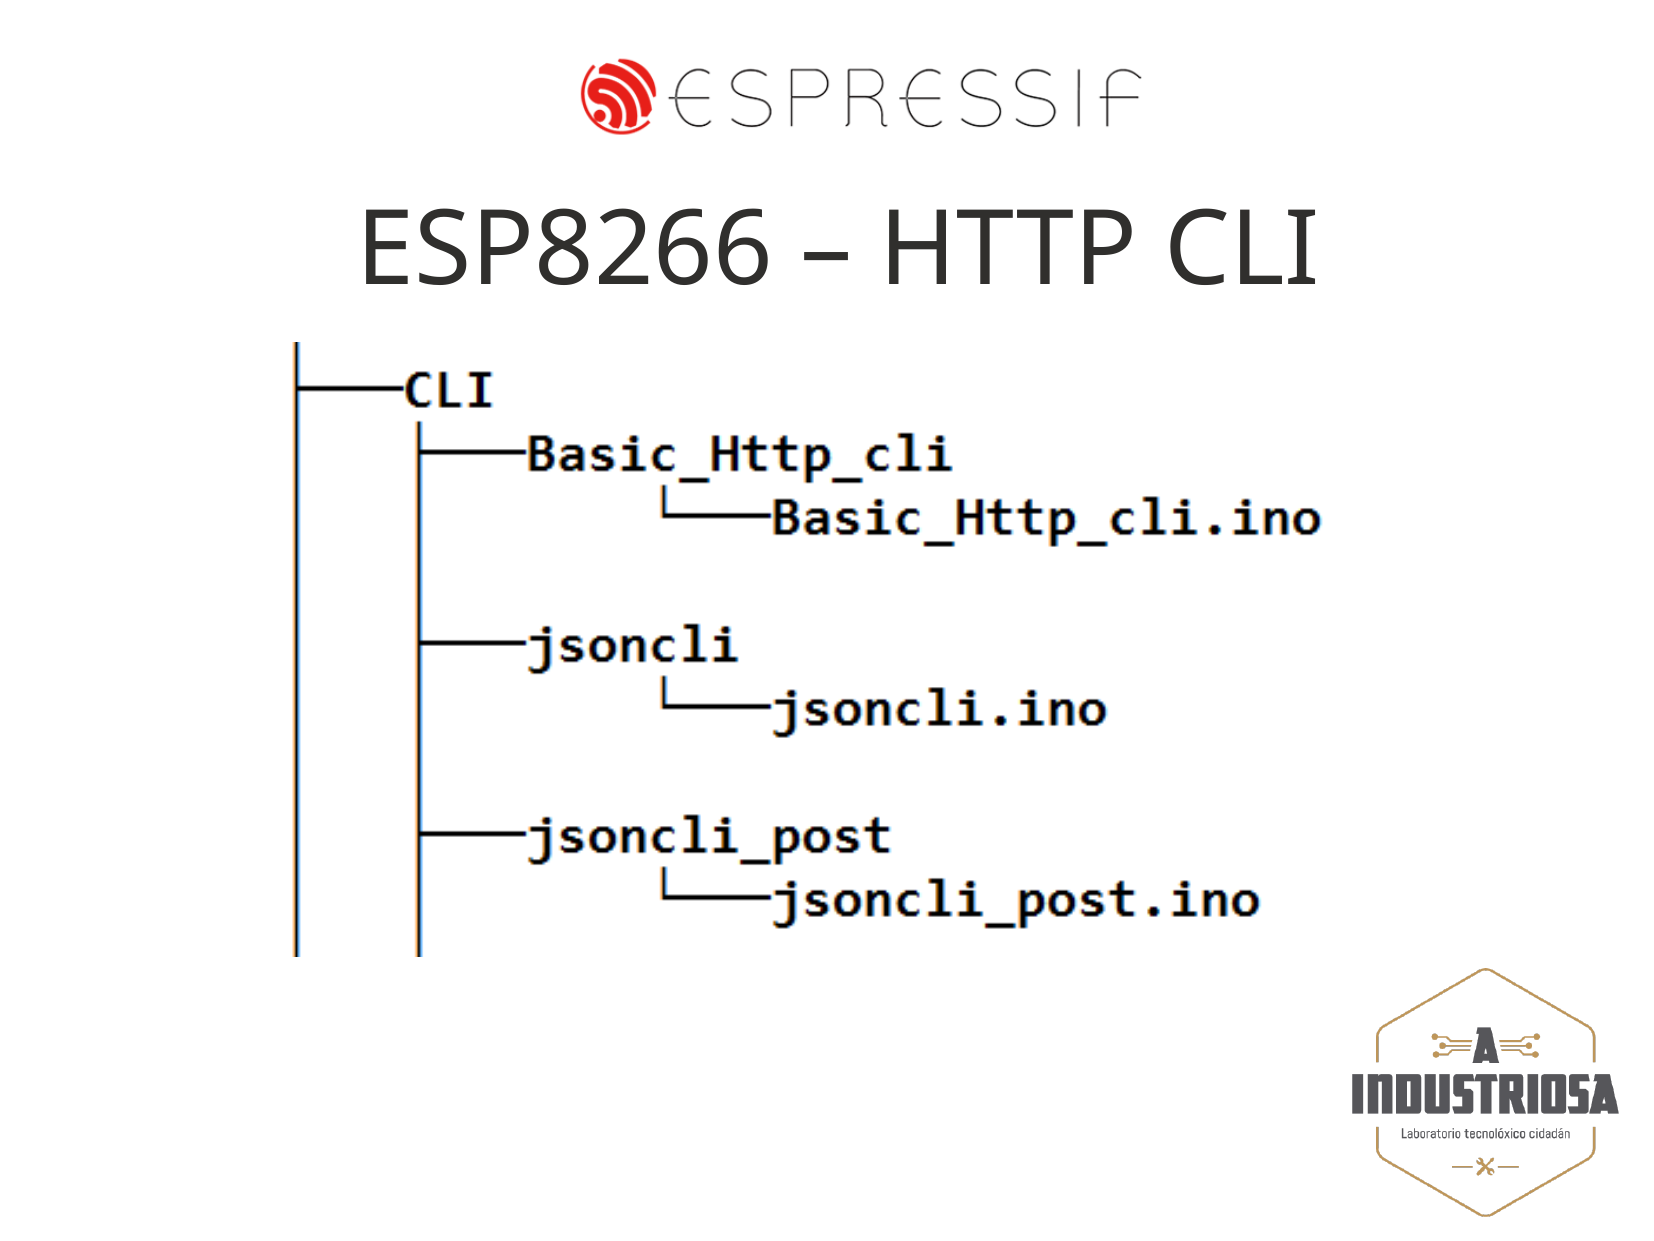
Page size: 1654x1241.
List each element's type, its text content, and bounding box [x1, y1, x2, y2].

picture [1352, 968, 1619, 1217]
picture [230, 342, 1405, 957]
text_box ESP8266 – HTTP CLI [224, 23, 1453, 332]
